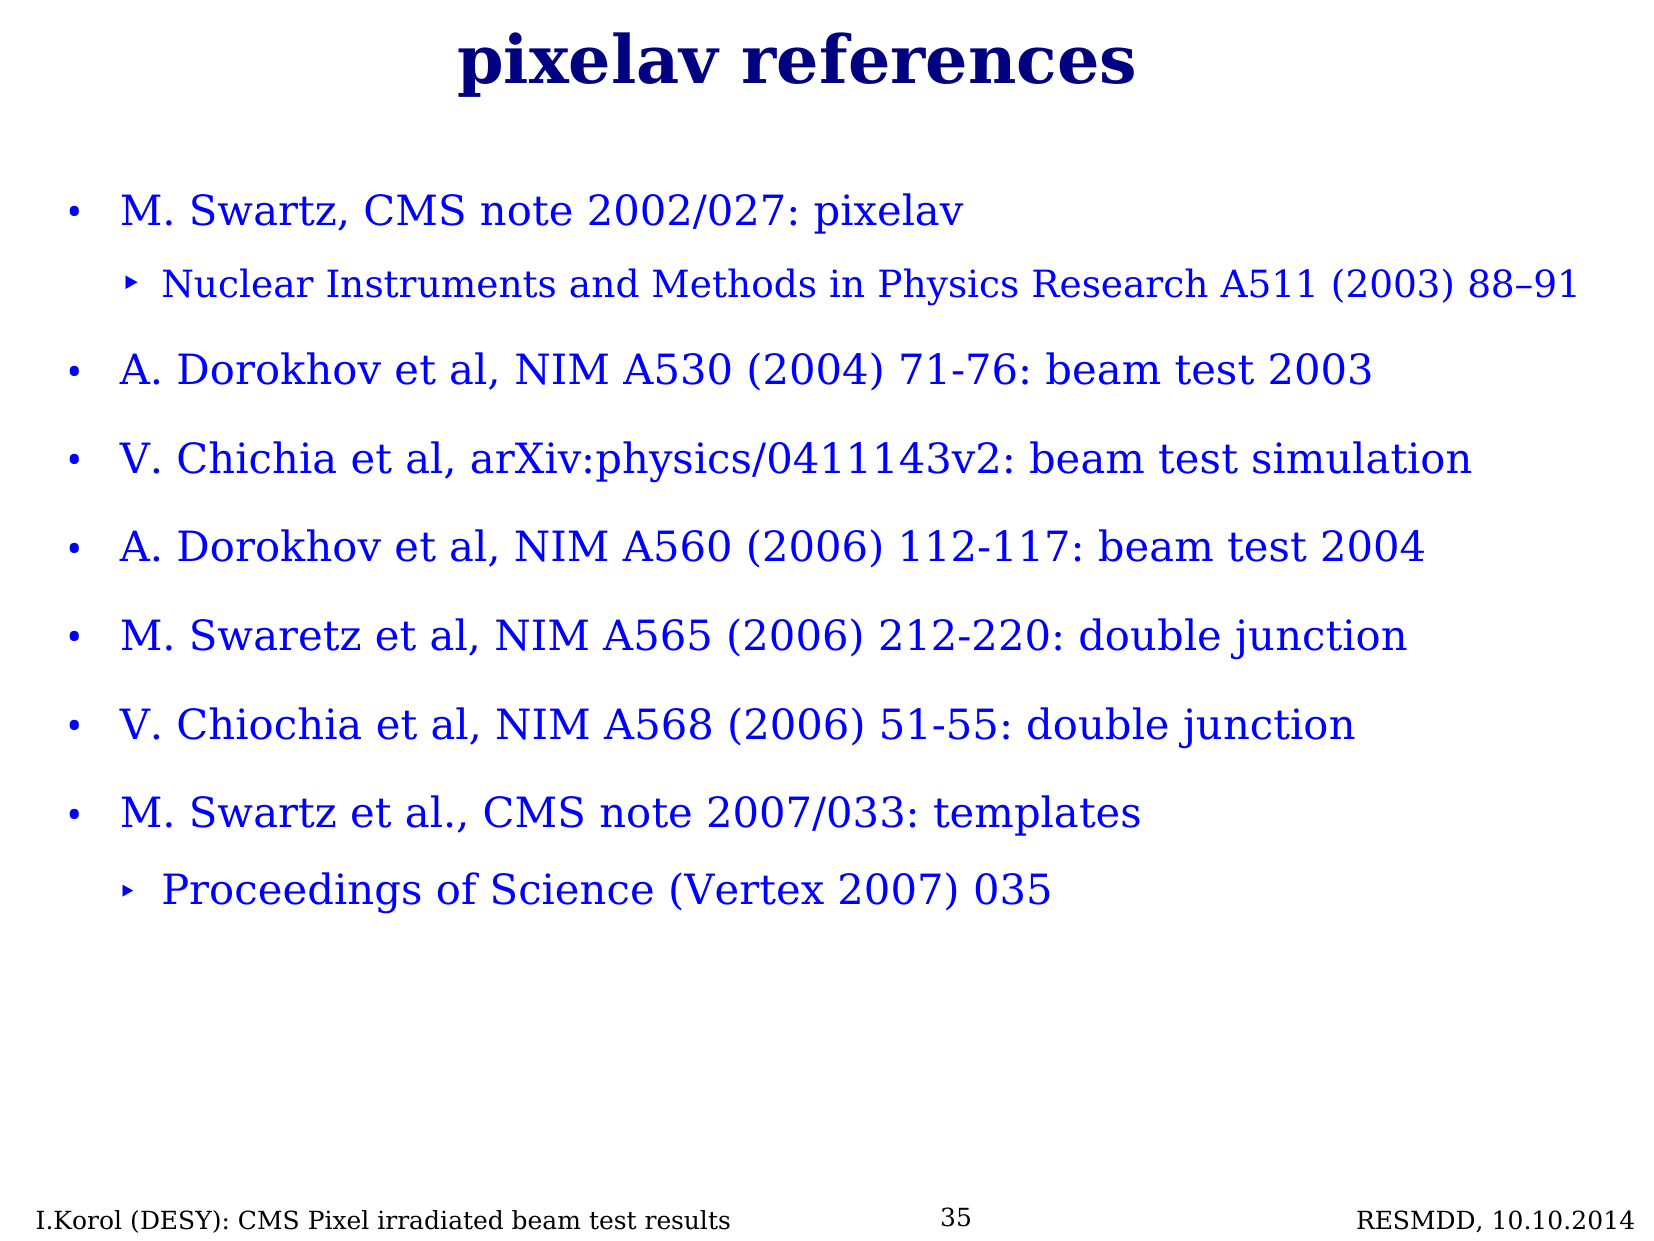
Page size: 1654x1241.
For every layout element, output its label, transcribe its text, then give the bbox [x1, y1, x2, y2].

title pixelav references [91, 21, 1504, 100]
list M. Swartz, CMS note 2002/027: pixelav Nuclear Instruments and Methods in Physics Research A511 (2003) 88–91 A. Dorokhov et al, NIM A530 (2004) 71-76: beam test 2003 V. Chichia et al, arXiv:physics/0411143v2: beam test simulation A. Dorokhov et al, NIM A560 (2006) 112-117: beam test 2004 M. Swaretz et al, NIM A565 (2006) 212-220: double junction V. Chiochia et al, NIM A568 (2006) 51-55: double junction M. Swartz et al., CMS note 2007/033: templates Proceedings of Science (Vertex 2007) 035 [66, 175, 1624, 904]
